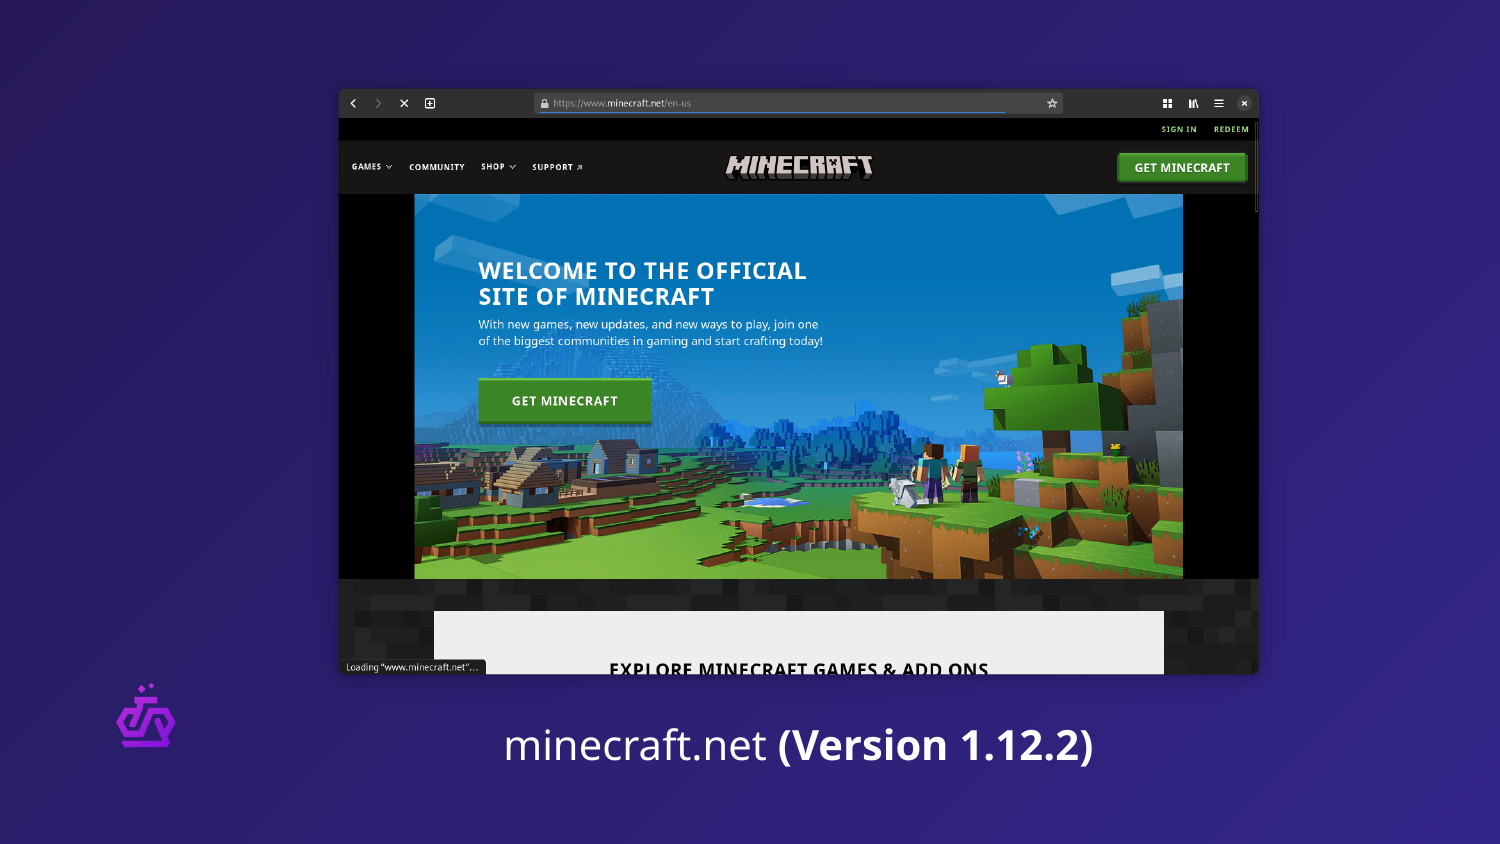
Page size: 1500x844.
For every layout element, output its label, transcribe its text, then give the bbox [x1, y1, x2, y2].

text_box minecraft.net (Version 1.12.2) [473, 692, 1124, 795]
picture [299, 53, 1298, 717]
picture [96, 661, 188, 773]
